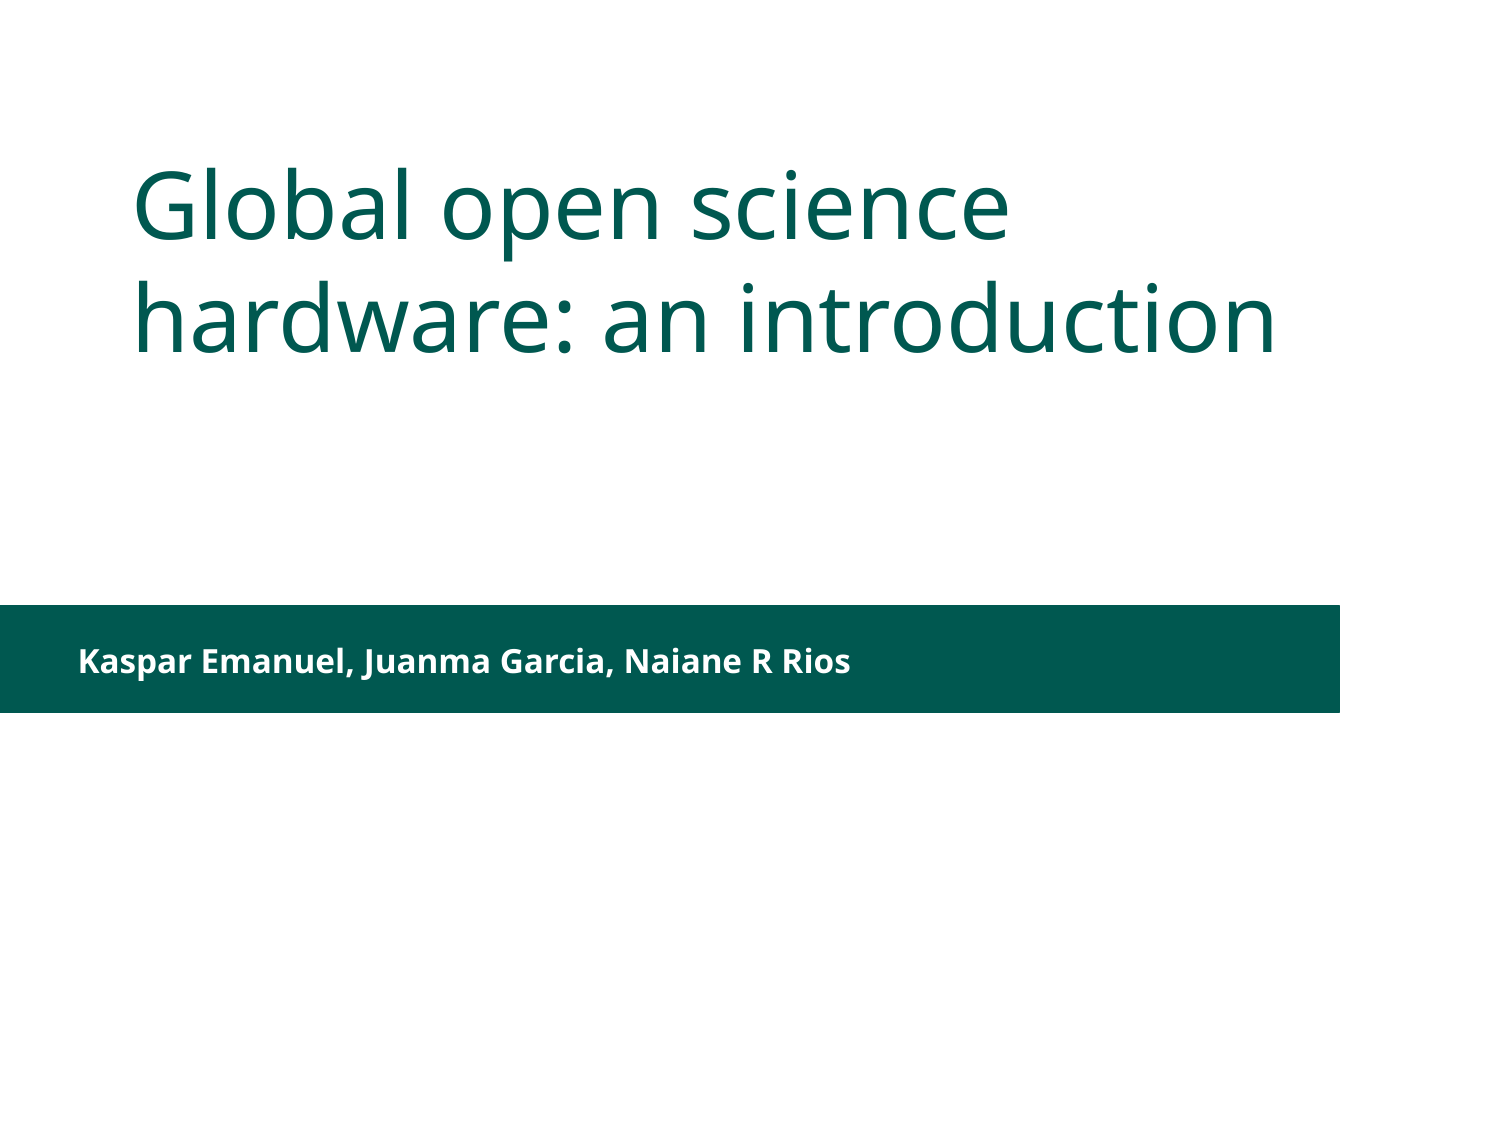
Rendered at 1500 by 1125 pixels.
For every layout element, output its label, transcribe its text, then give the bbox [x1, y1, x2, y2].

text_box [0, 605, 1340, 713]
text_box Kaspar Emanuel, Juanma Garcia, Naiane R Rios [64, 633, 1307, 724]
text_box Global open science hardware: an introduction [117, 139, 1308, 431]
